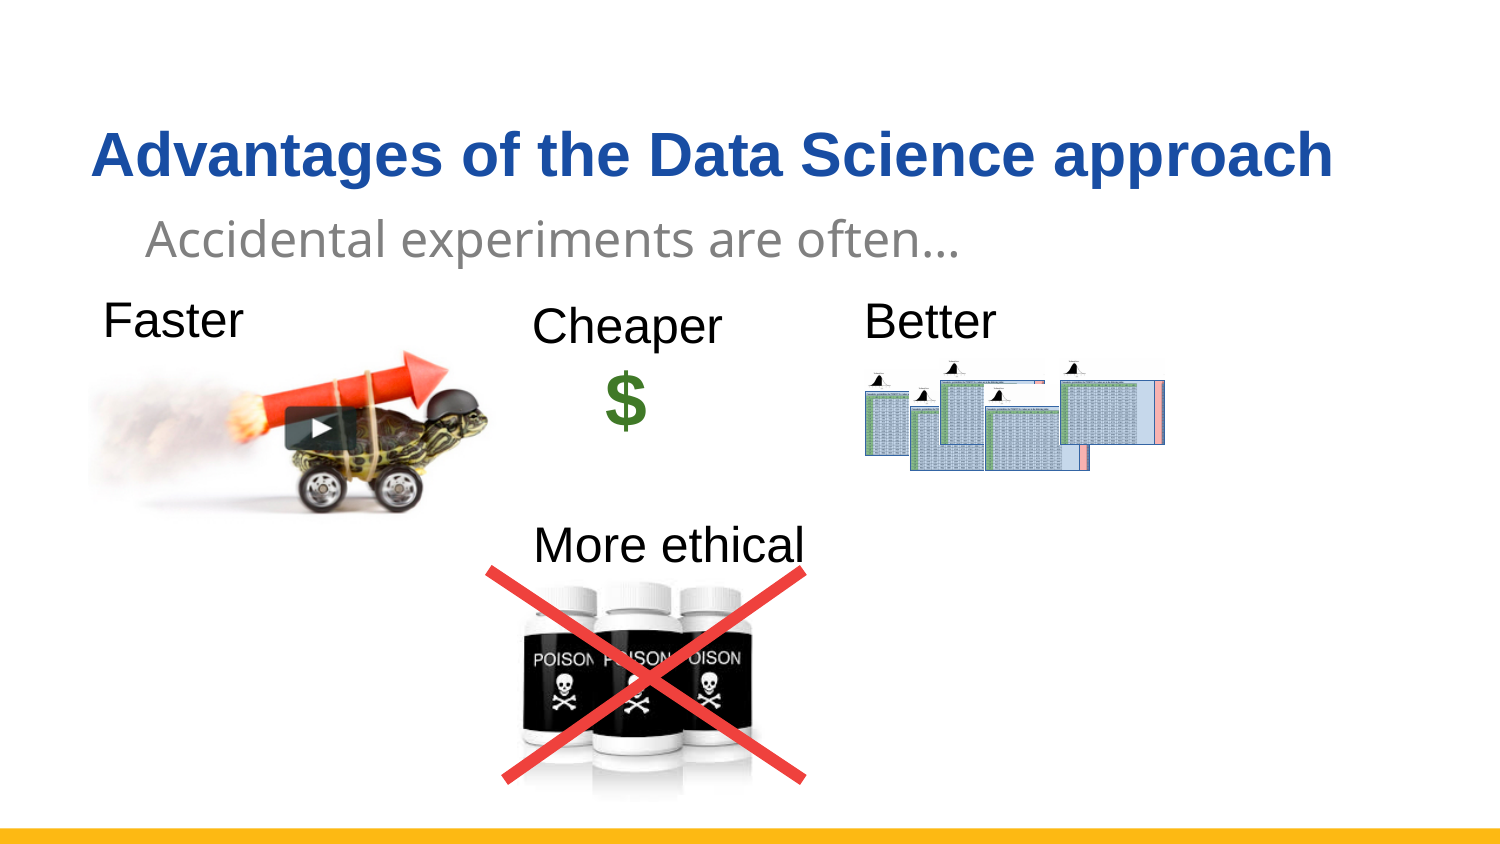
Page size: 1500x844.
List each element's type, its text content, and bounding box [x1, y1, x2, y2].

text_box $ [590, 379, 642, 451]
text_box [910, 380, 1045, 471]
text_box Better [849, 286, 1143, 374]
picture [864, 374, 1045, 471]
picture [984, 358, 1165, 471]
text_box [865, 391, 909, 456]
picture [489, 579, 789, 802]
text_box Cheaper [517, 291, 811, 379]
list Accidental experiments are often… [75, 200, 1425, 766]
text_box More ethical [518, 510, 902, 637]
text_box Faster [87, 285, 389, 412]
title Advantages of the Data Science approach [75, 0, 1425, 197]
text_box [985, 380, 1165, 471]
picture [88, 336, 541, 556]
picture [500, 569, 789, 669]
picture [662, 589, 789, 762]
